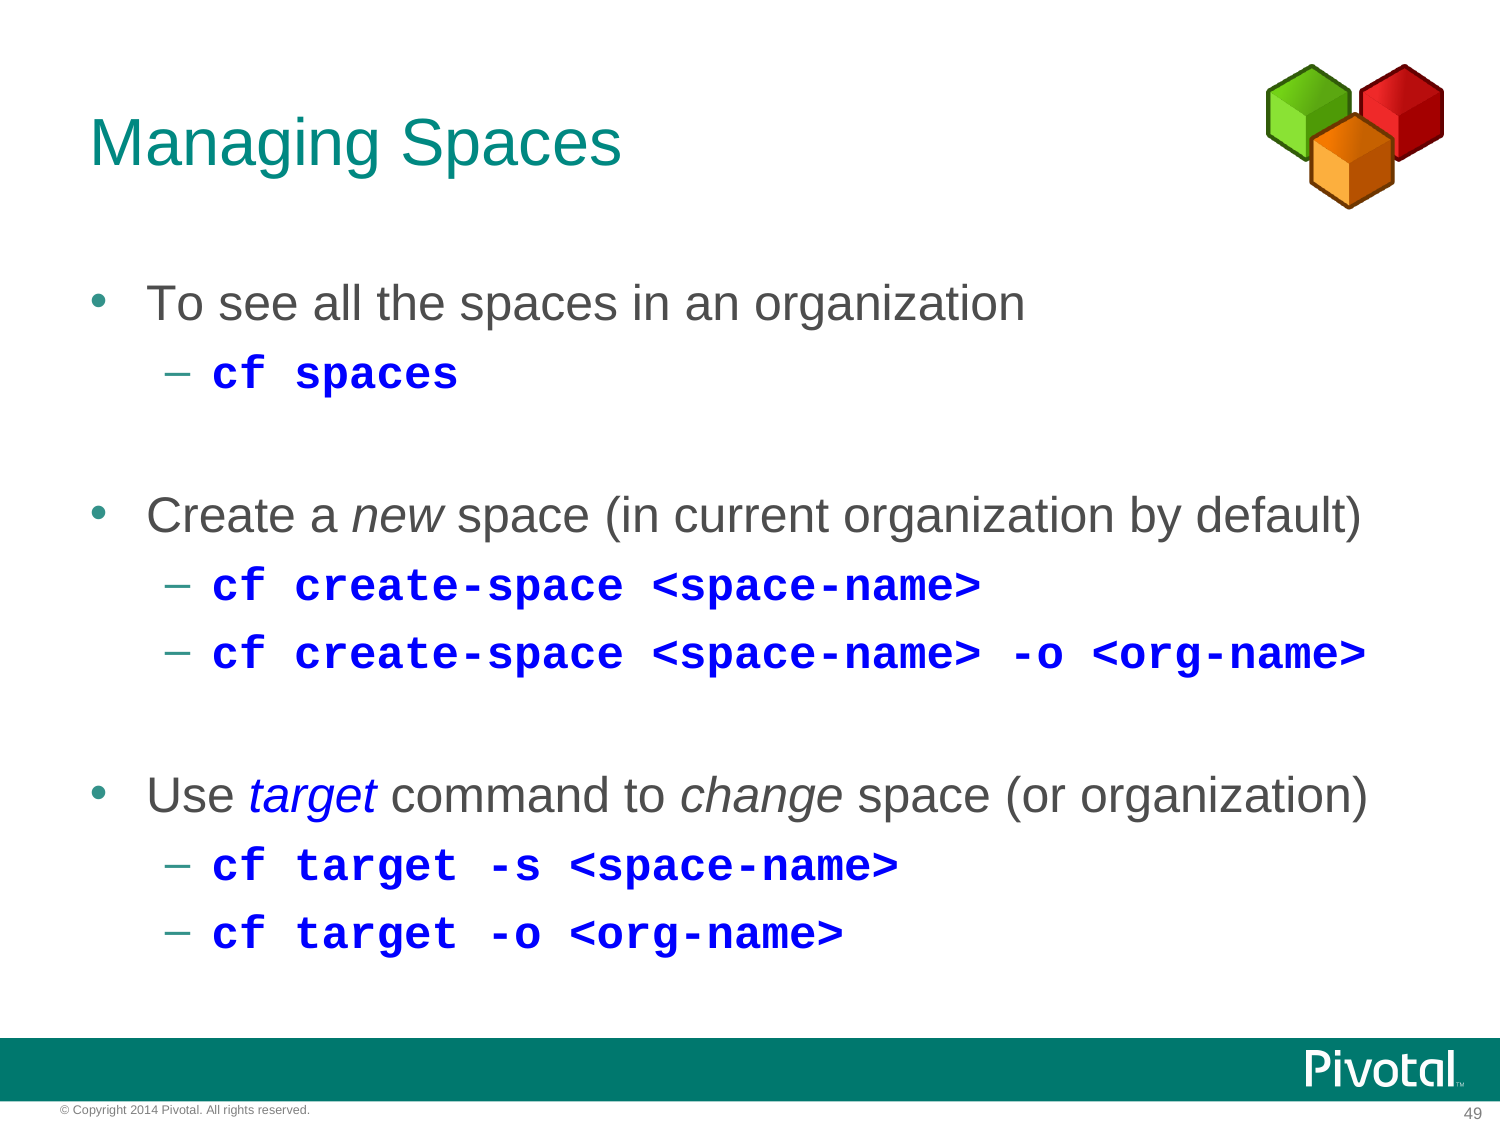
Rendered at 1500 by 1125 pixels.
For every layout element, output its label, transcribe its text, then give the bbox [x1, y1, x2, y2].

title Managing Spaces [75, 45, 1426, 233]
picture [1306, 1050, 1464, 1087]
picture [1266, 62, 1444, 211]
list To see all the spaces in an organization cf spaces Create a new space (in current organization by default) cf create-space <space-name> cf create-space <space-name> -o <org-name> Use target command to change space (or organization) cf target -s <space-name> cf target -o <org-name> [75, 262, 1426, 1005]
